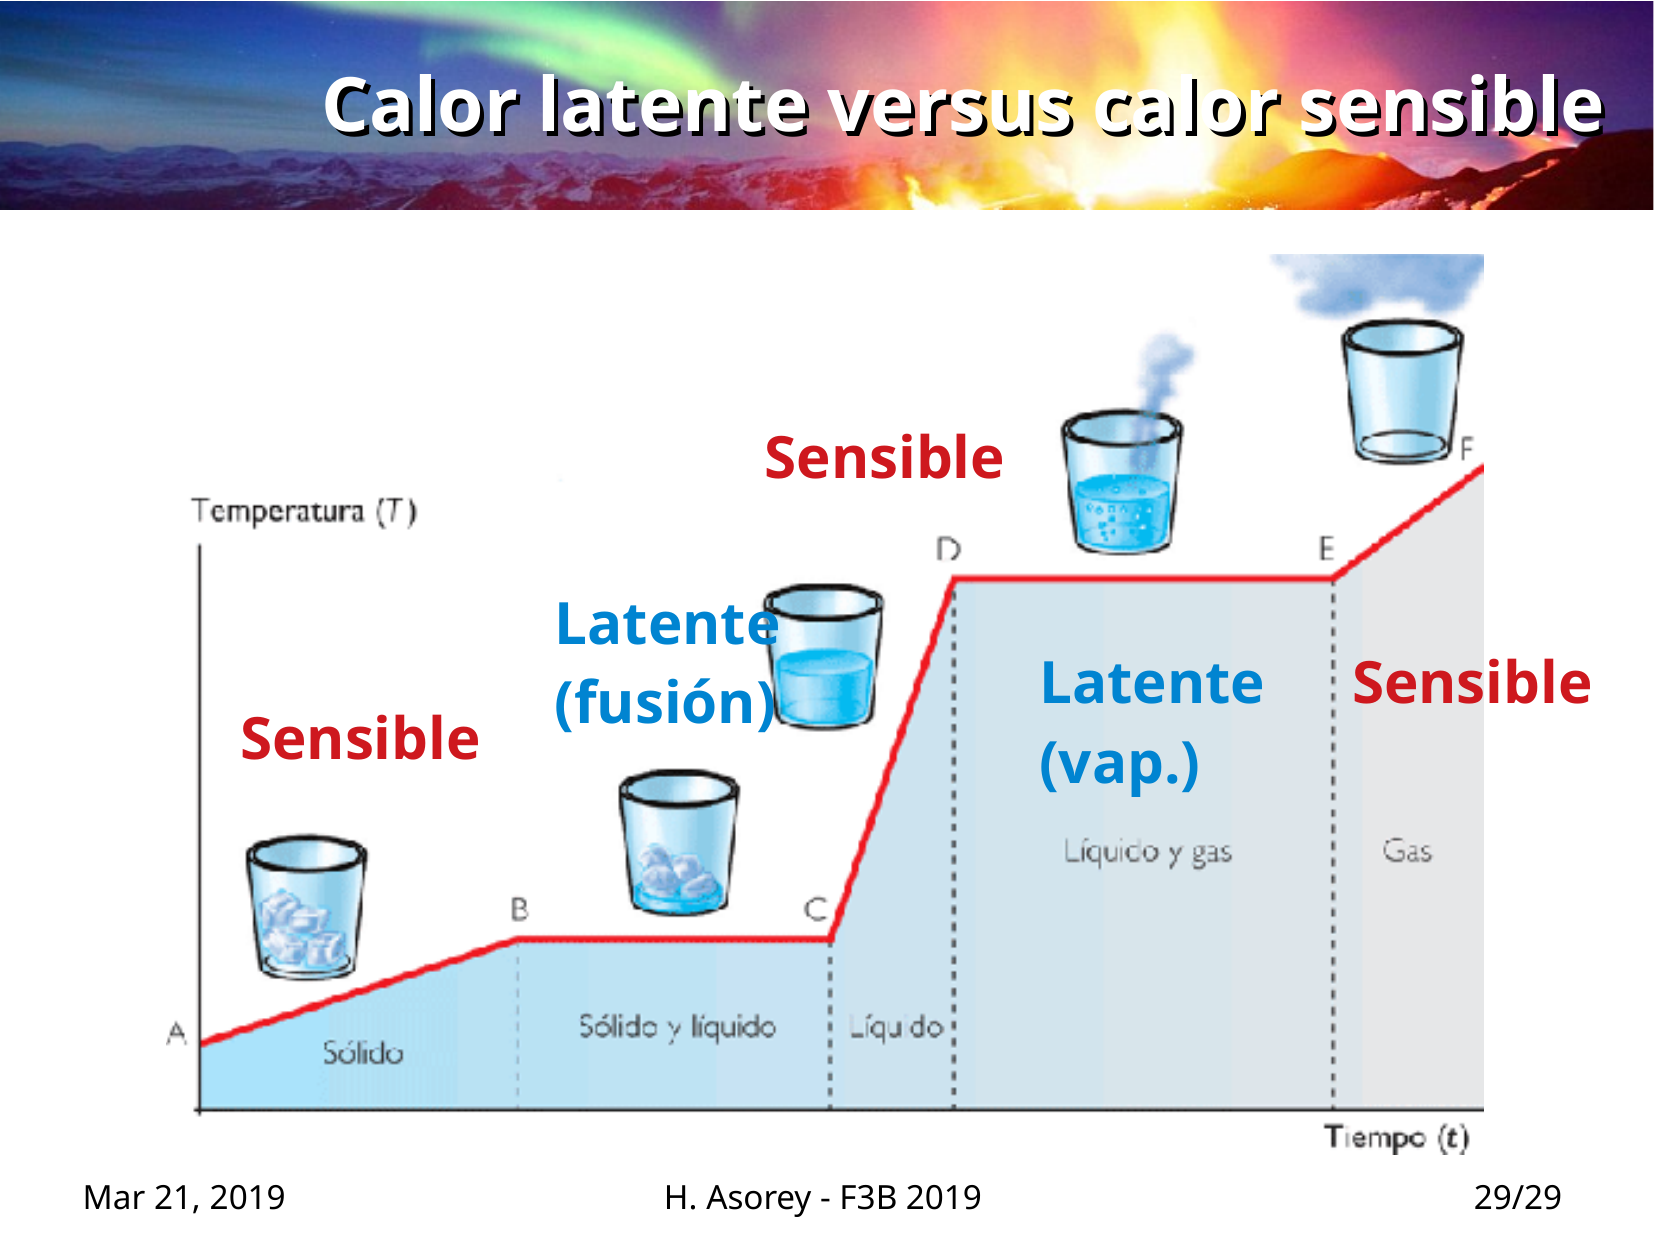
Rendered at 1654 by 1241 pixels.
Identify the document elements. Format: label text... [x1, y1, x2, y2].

picture [0, 1, 1654, 210]
text_box Latente (fusión) [540, 574, 773, 732]
text_box Sensible [1337, 634, 1581, 721]
text_box Latente (vap.) [1024, 634, 1257, 791]
title Calor latente versus calor sensible [45, 15, 1606, 191]
picture [166, 254, 1484, 1156]
text_box Sensible [225, 690, 469, 776]
text_box Sensible [750, 409, 993, 496]
